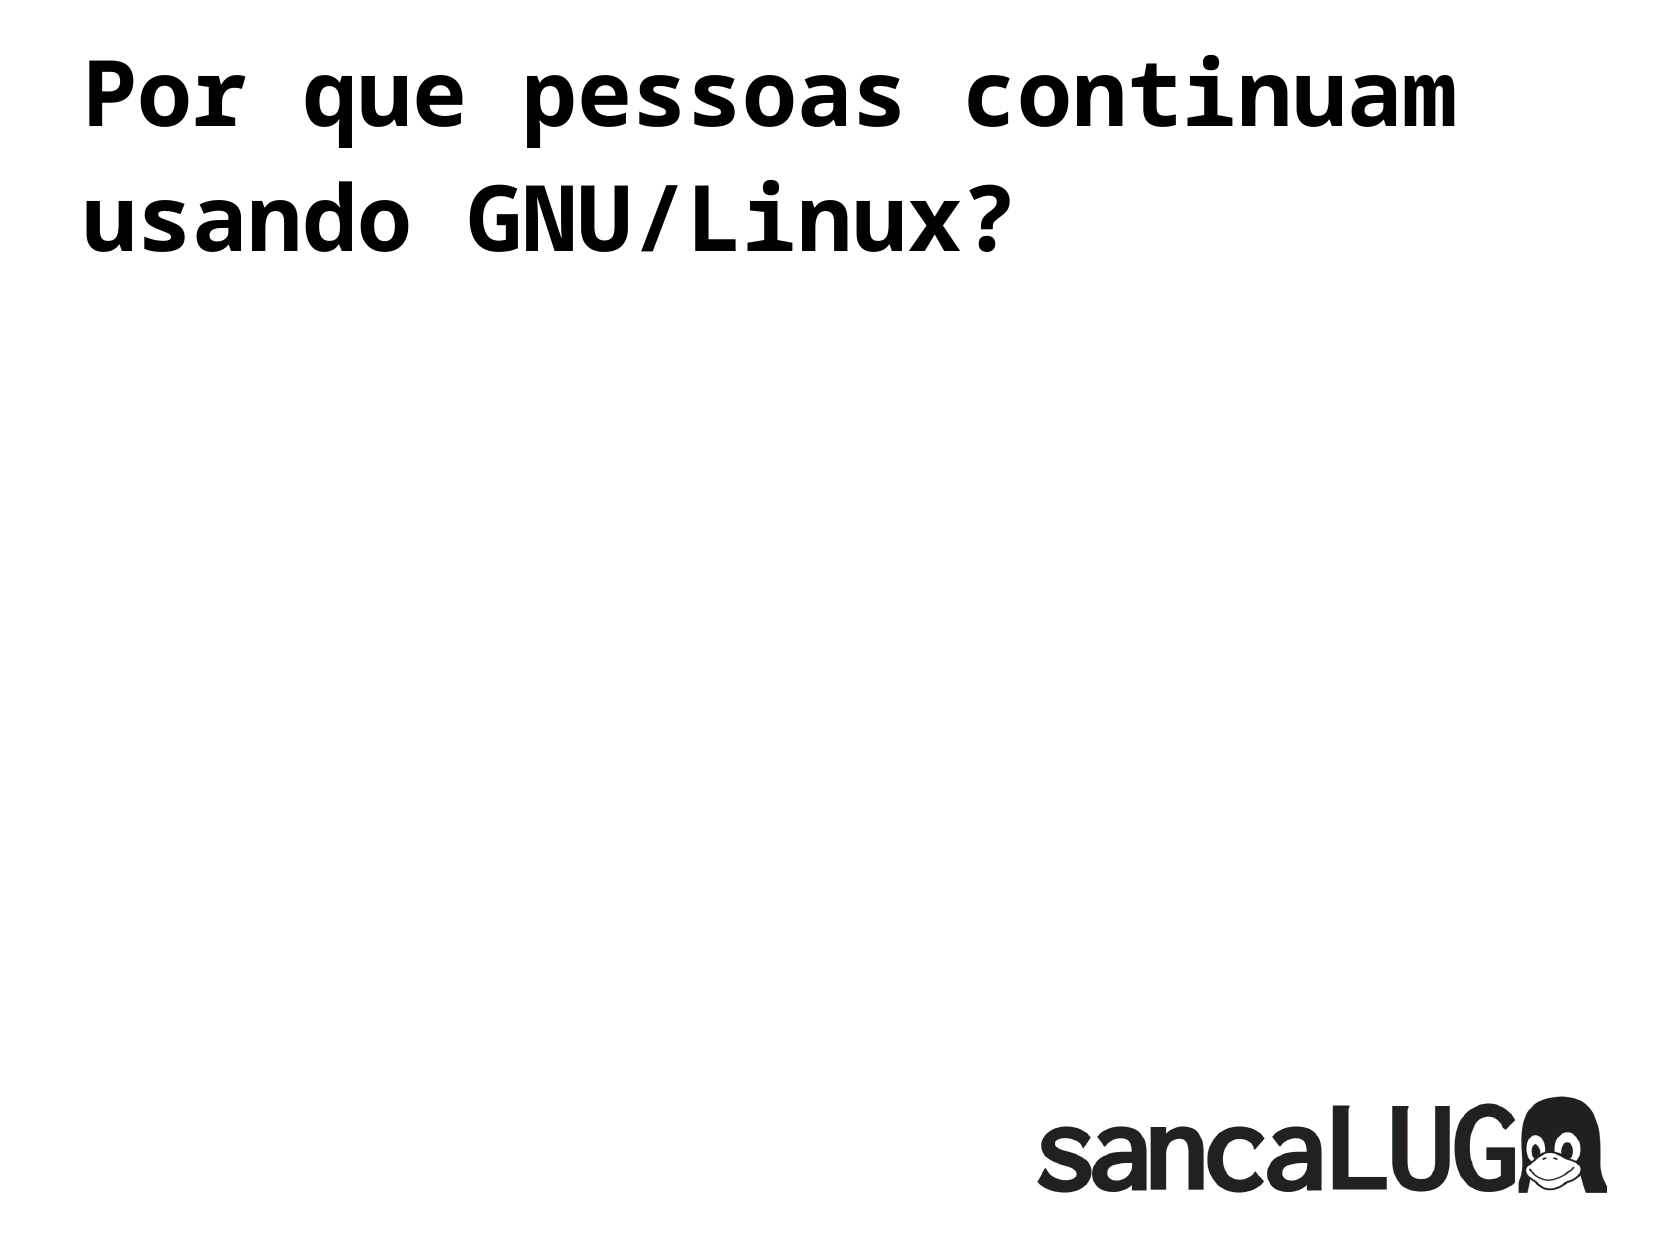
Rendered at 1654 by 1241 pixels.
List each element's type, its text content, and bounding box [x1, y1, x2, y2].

picture [1037, 1096, 1607, 1193]
title Por que pessoas continuam usando GNU/Linux? [82, 47, 1571, 259]
